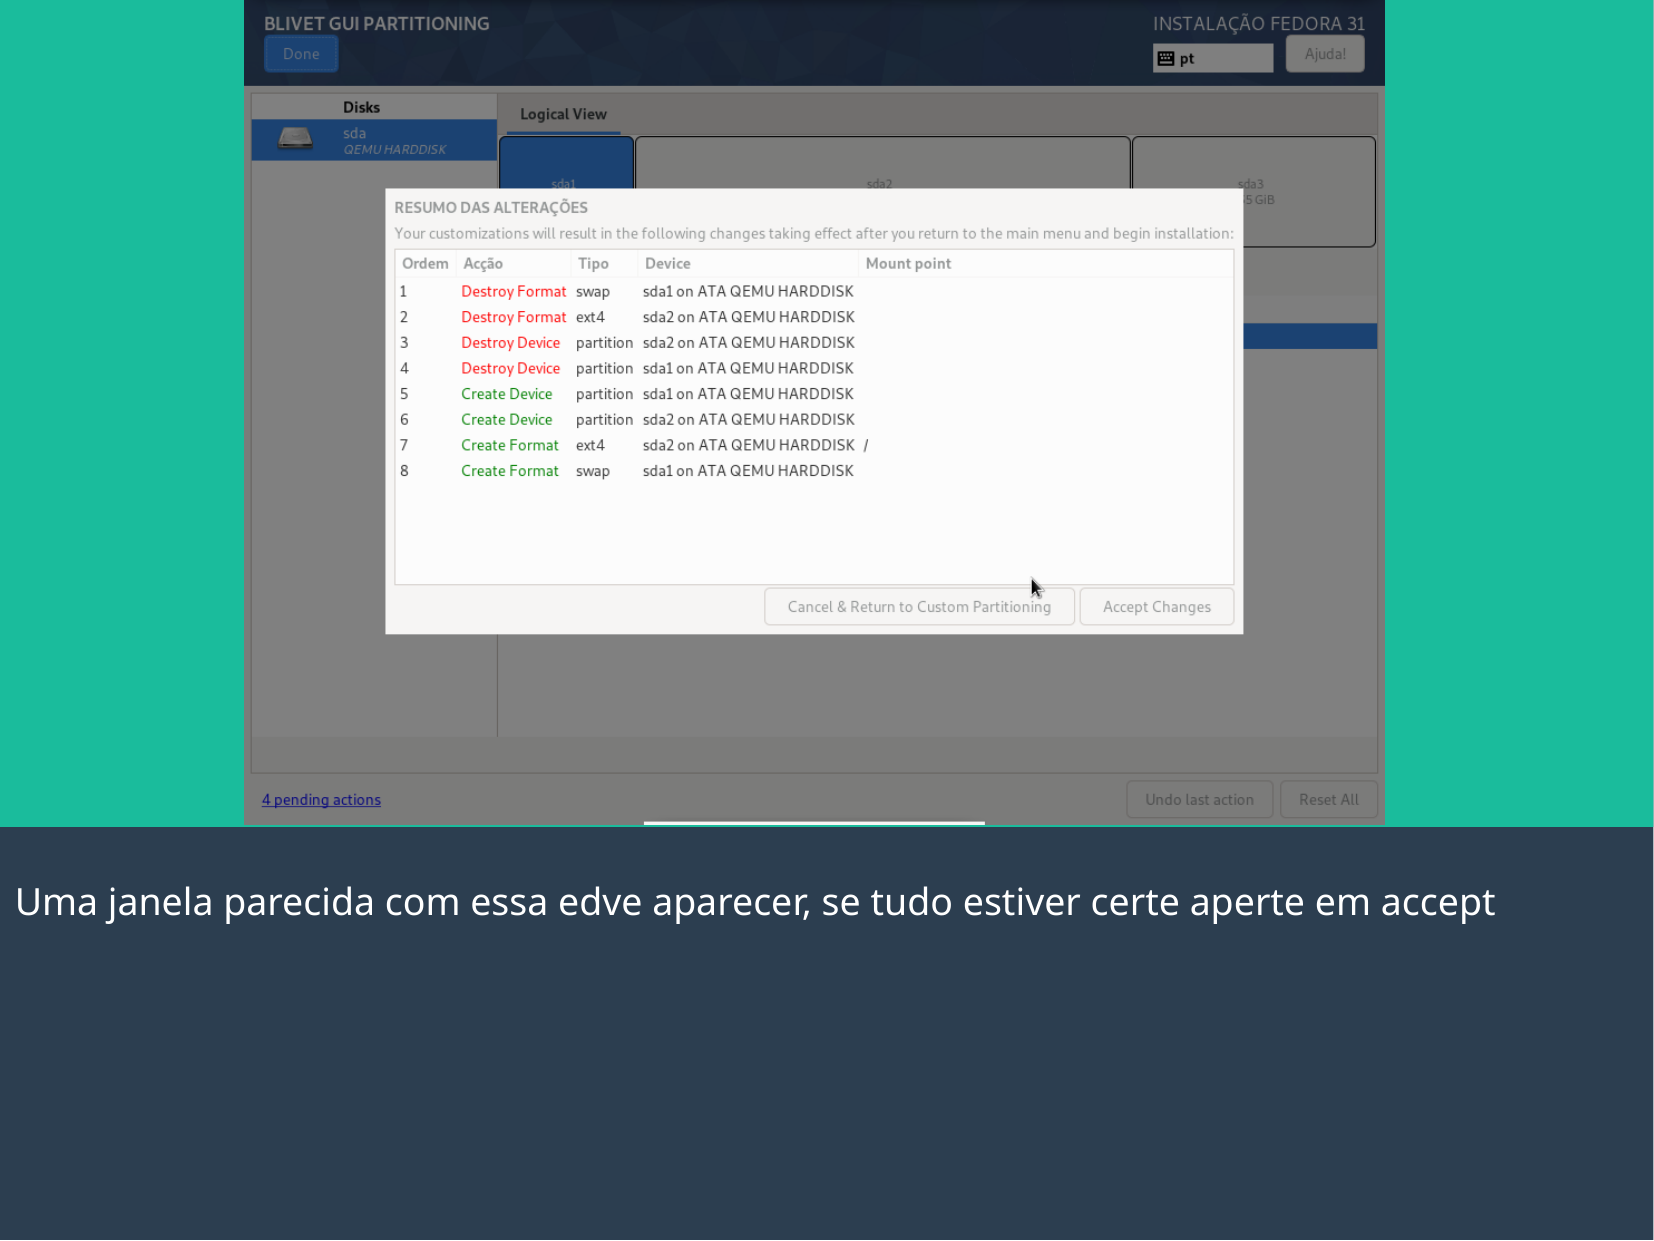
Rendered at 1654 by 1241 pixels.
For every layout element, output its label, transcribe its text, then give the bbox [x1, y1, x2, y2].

text_box Uma janela parecida com essa edve aparecer, se tudo estiver certe aperte em accept [0, 868, 1516, 971]
picture [244, 0, 1385, 826]
